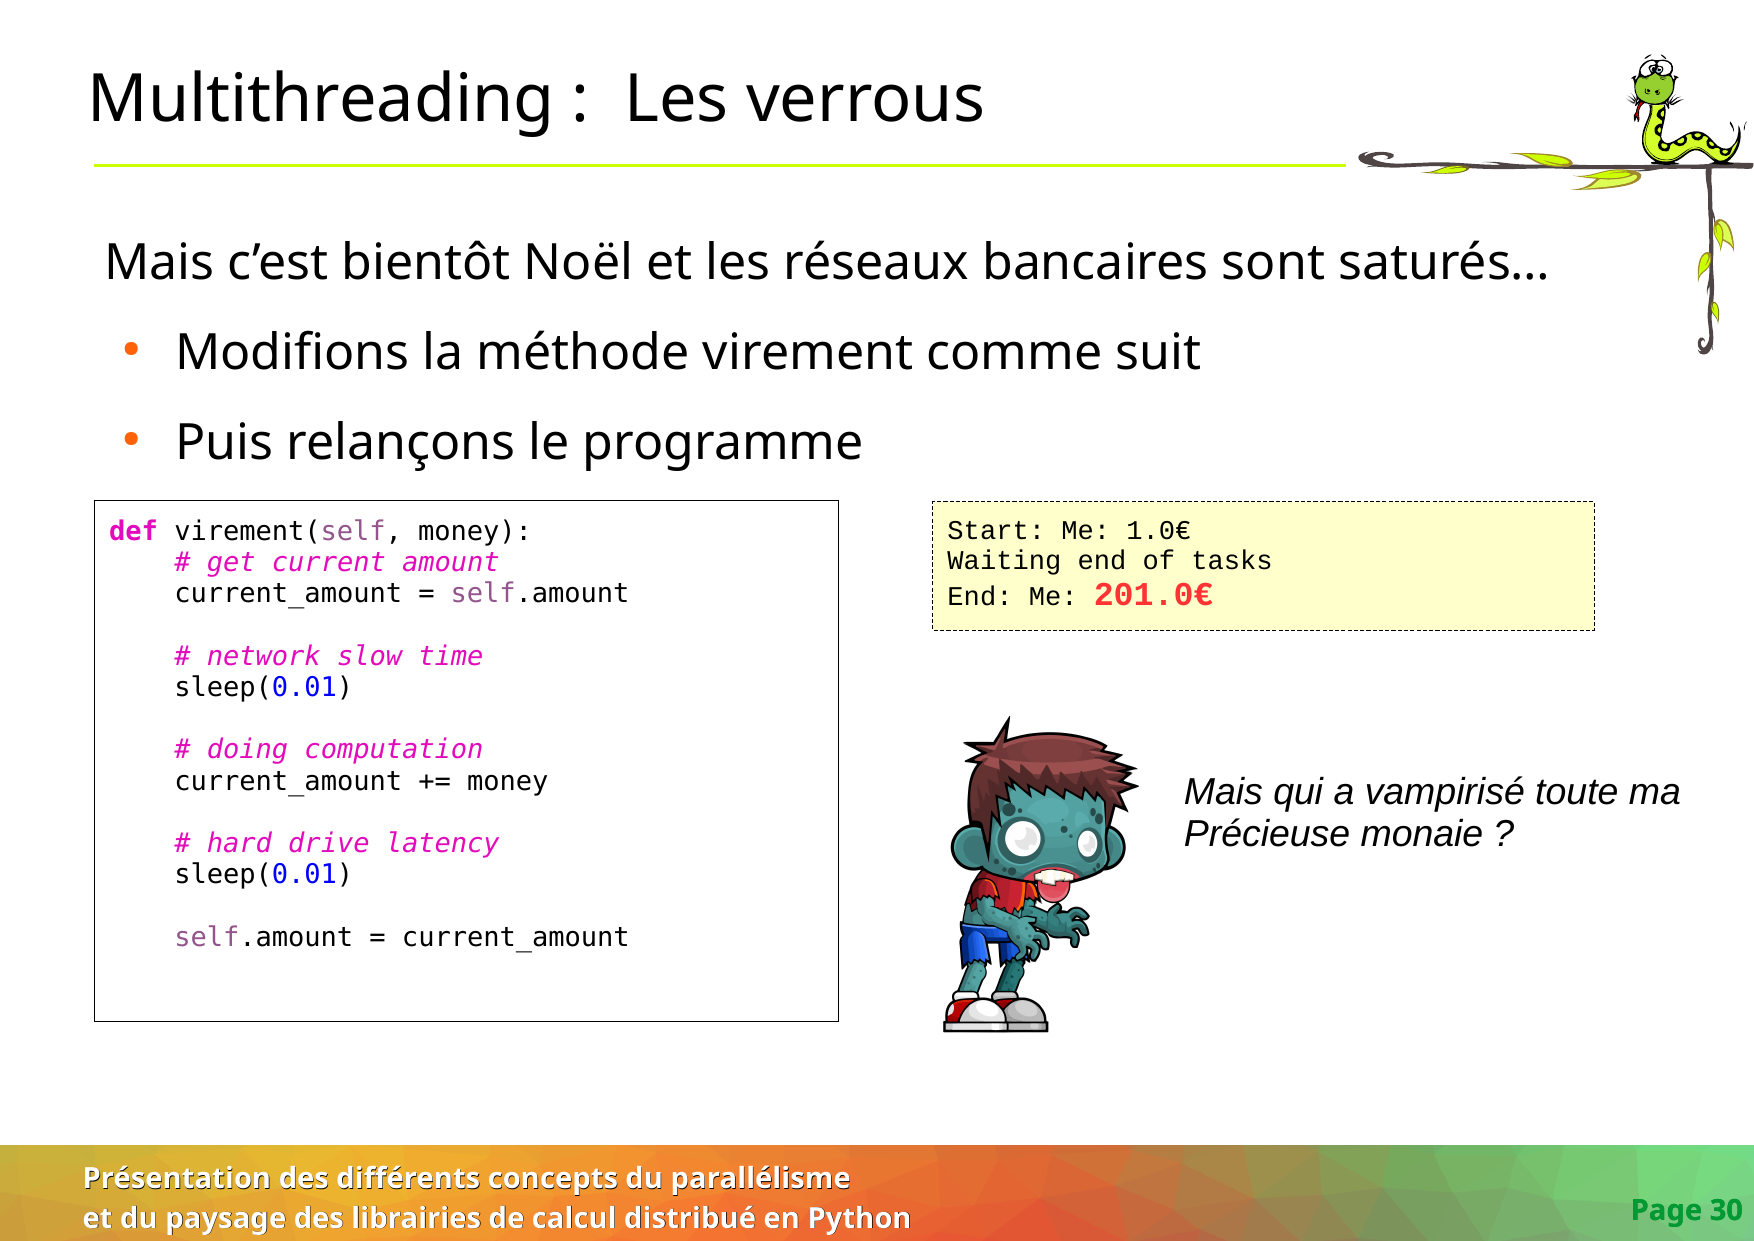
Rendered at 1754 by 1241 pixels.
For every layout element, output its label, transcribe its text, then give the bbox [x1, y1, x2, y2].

picture [0, 1145, 1754, 1241]
list Mais c’est bientôt Noël et les réseaux bancaires sont saturés… Modifions la méthode virement comme suit Puis relançons le programme [104, 225, 1684, 1102]
text_box Mais qui a vampirisé toute ma Précieuse monaie ? [1169, 755, 1697, 870]
text_box def virement(self, money): # get current amount current_amount = self.amount # network slow time sleep(0.01) # doing computation current_amount += money # hard drive latency sleep(0.01) self.amount = current_amount [94, 500, 104, 1022]
picture [936, 704, 1146, 1044]
title Multithreading : Les verrous [87, 31, 1667, 160]
